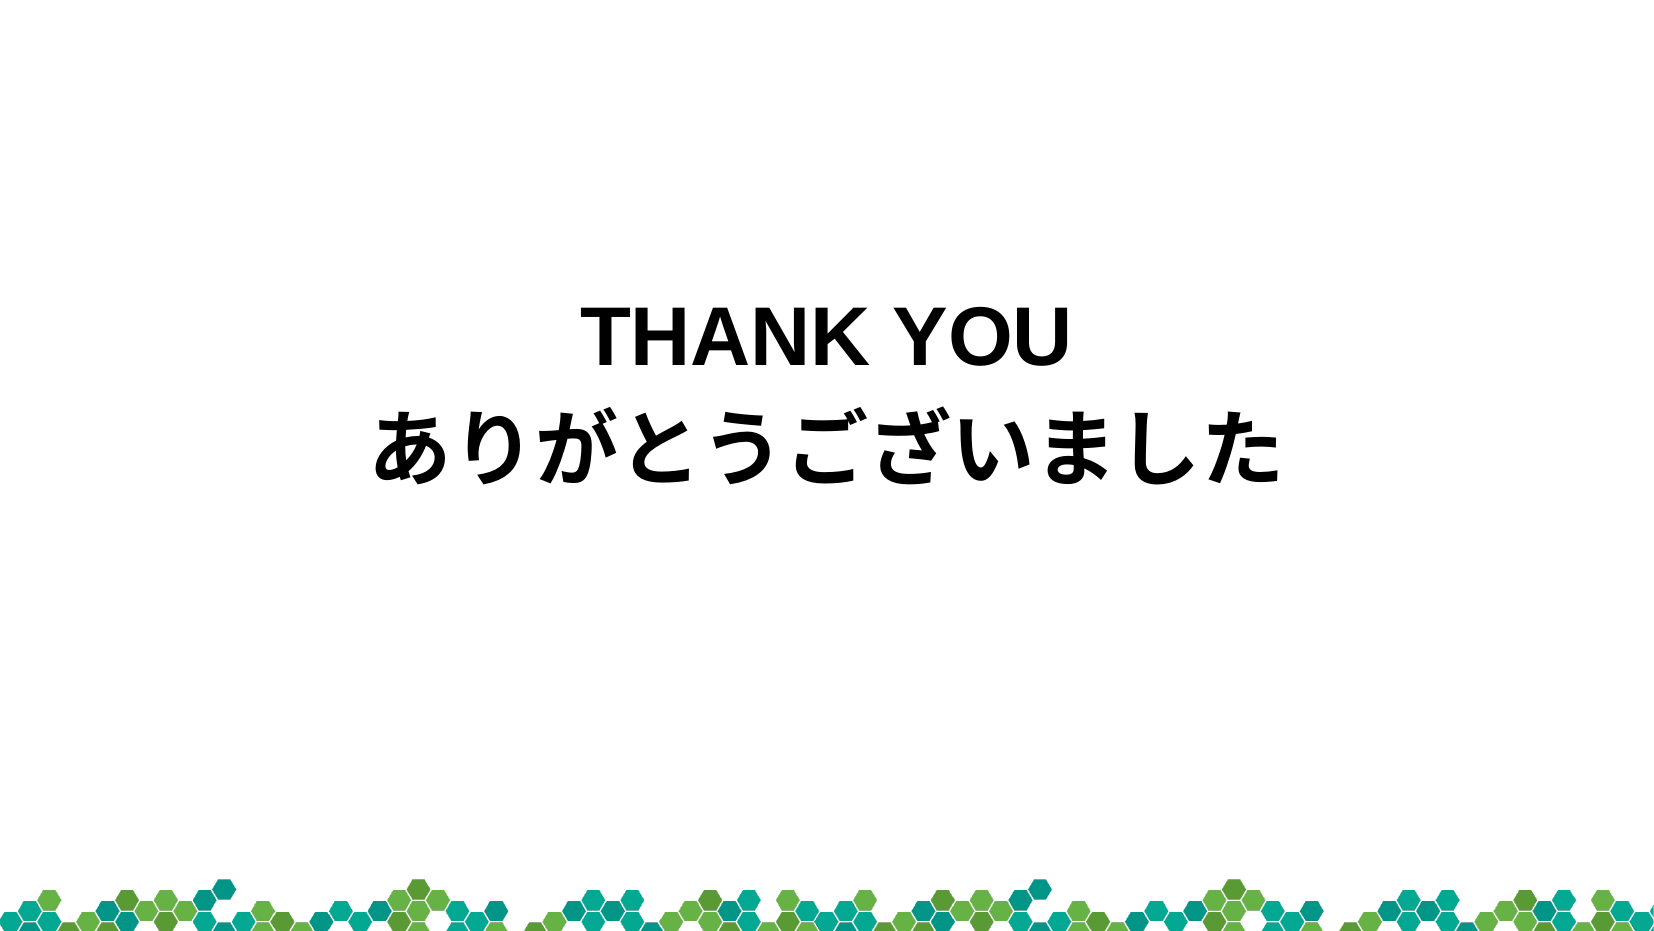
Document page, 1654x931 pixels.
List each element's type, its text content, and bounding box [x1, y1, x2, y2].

subtitle THANK YOU ありがとうございました [82, 37, 1571, 757]
picture [0, 871, 1654, 931]
